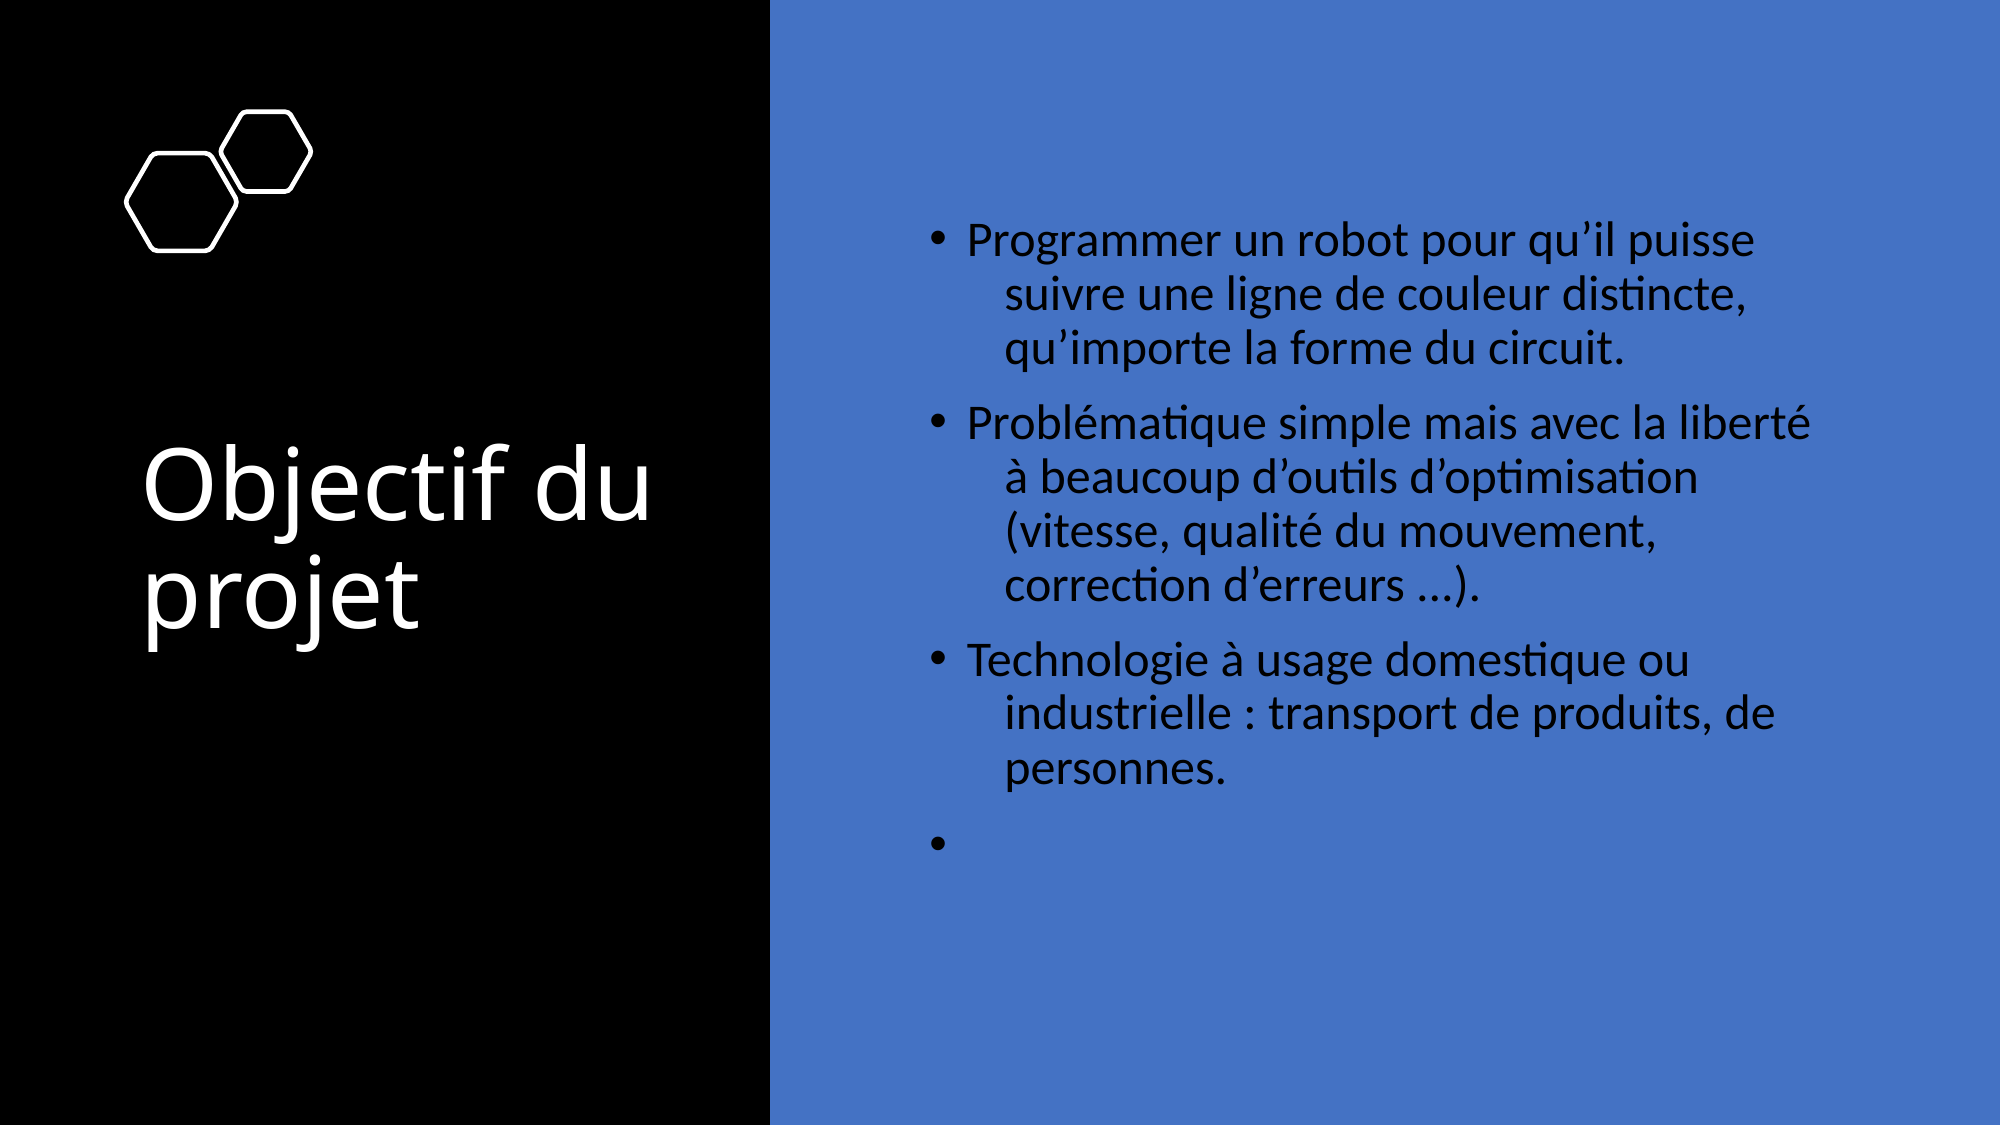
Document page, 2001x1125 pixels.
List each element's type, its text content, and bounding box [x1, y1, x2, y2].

text_box [0, 0, 2000, 1125]
title Objectif du projet [125, 191, 714, 894]
list Programmer un robot pour qu’il puisse suivre une ligne de couleur distincte, qu’importe la forme du circuit. Problématique simple mais avec la liberté à beaucoup d’outils d’optimisation (vitesse, qualité du mouvement, correction d’erreurs ...). Technologie à usage domestique ou industrielle : transport de produits, de personnes. [914, 191, 1853, 894]
